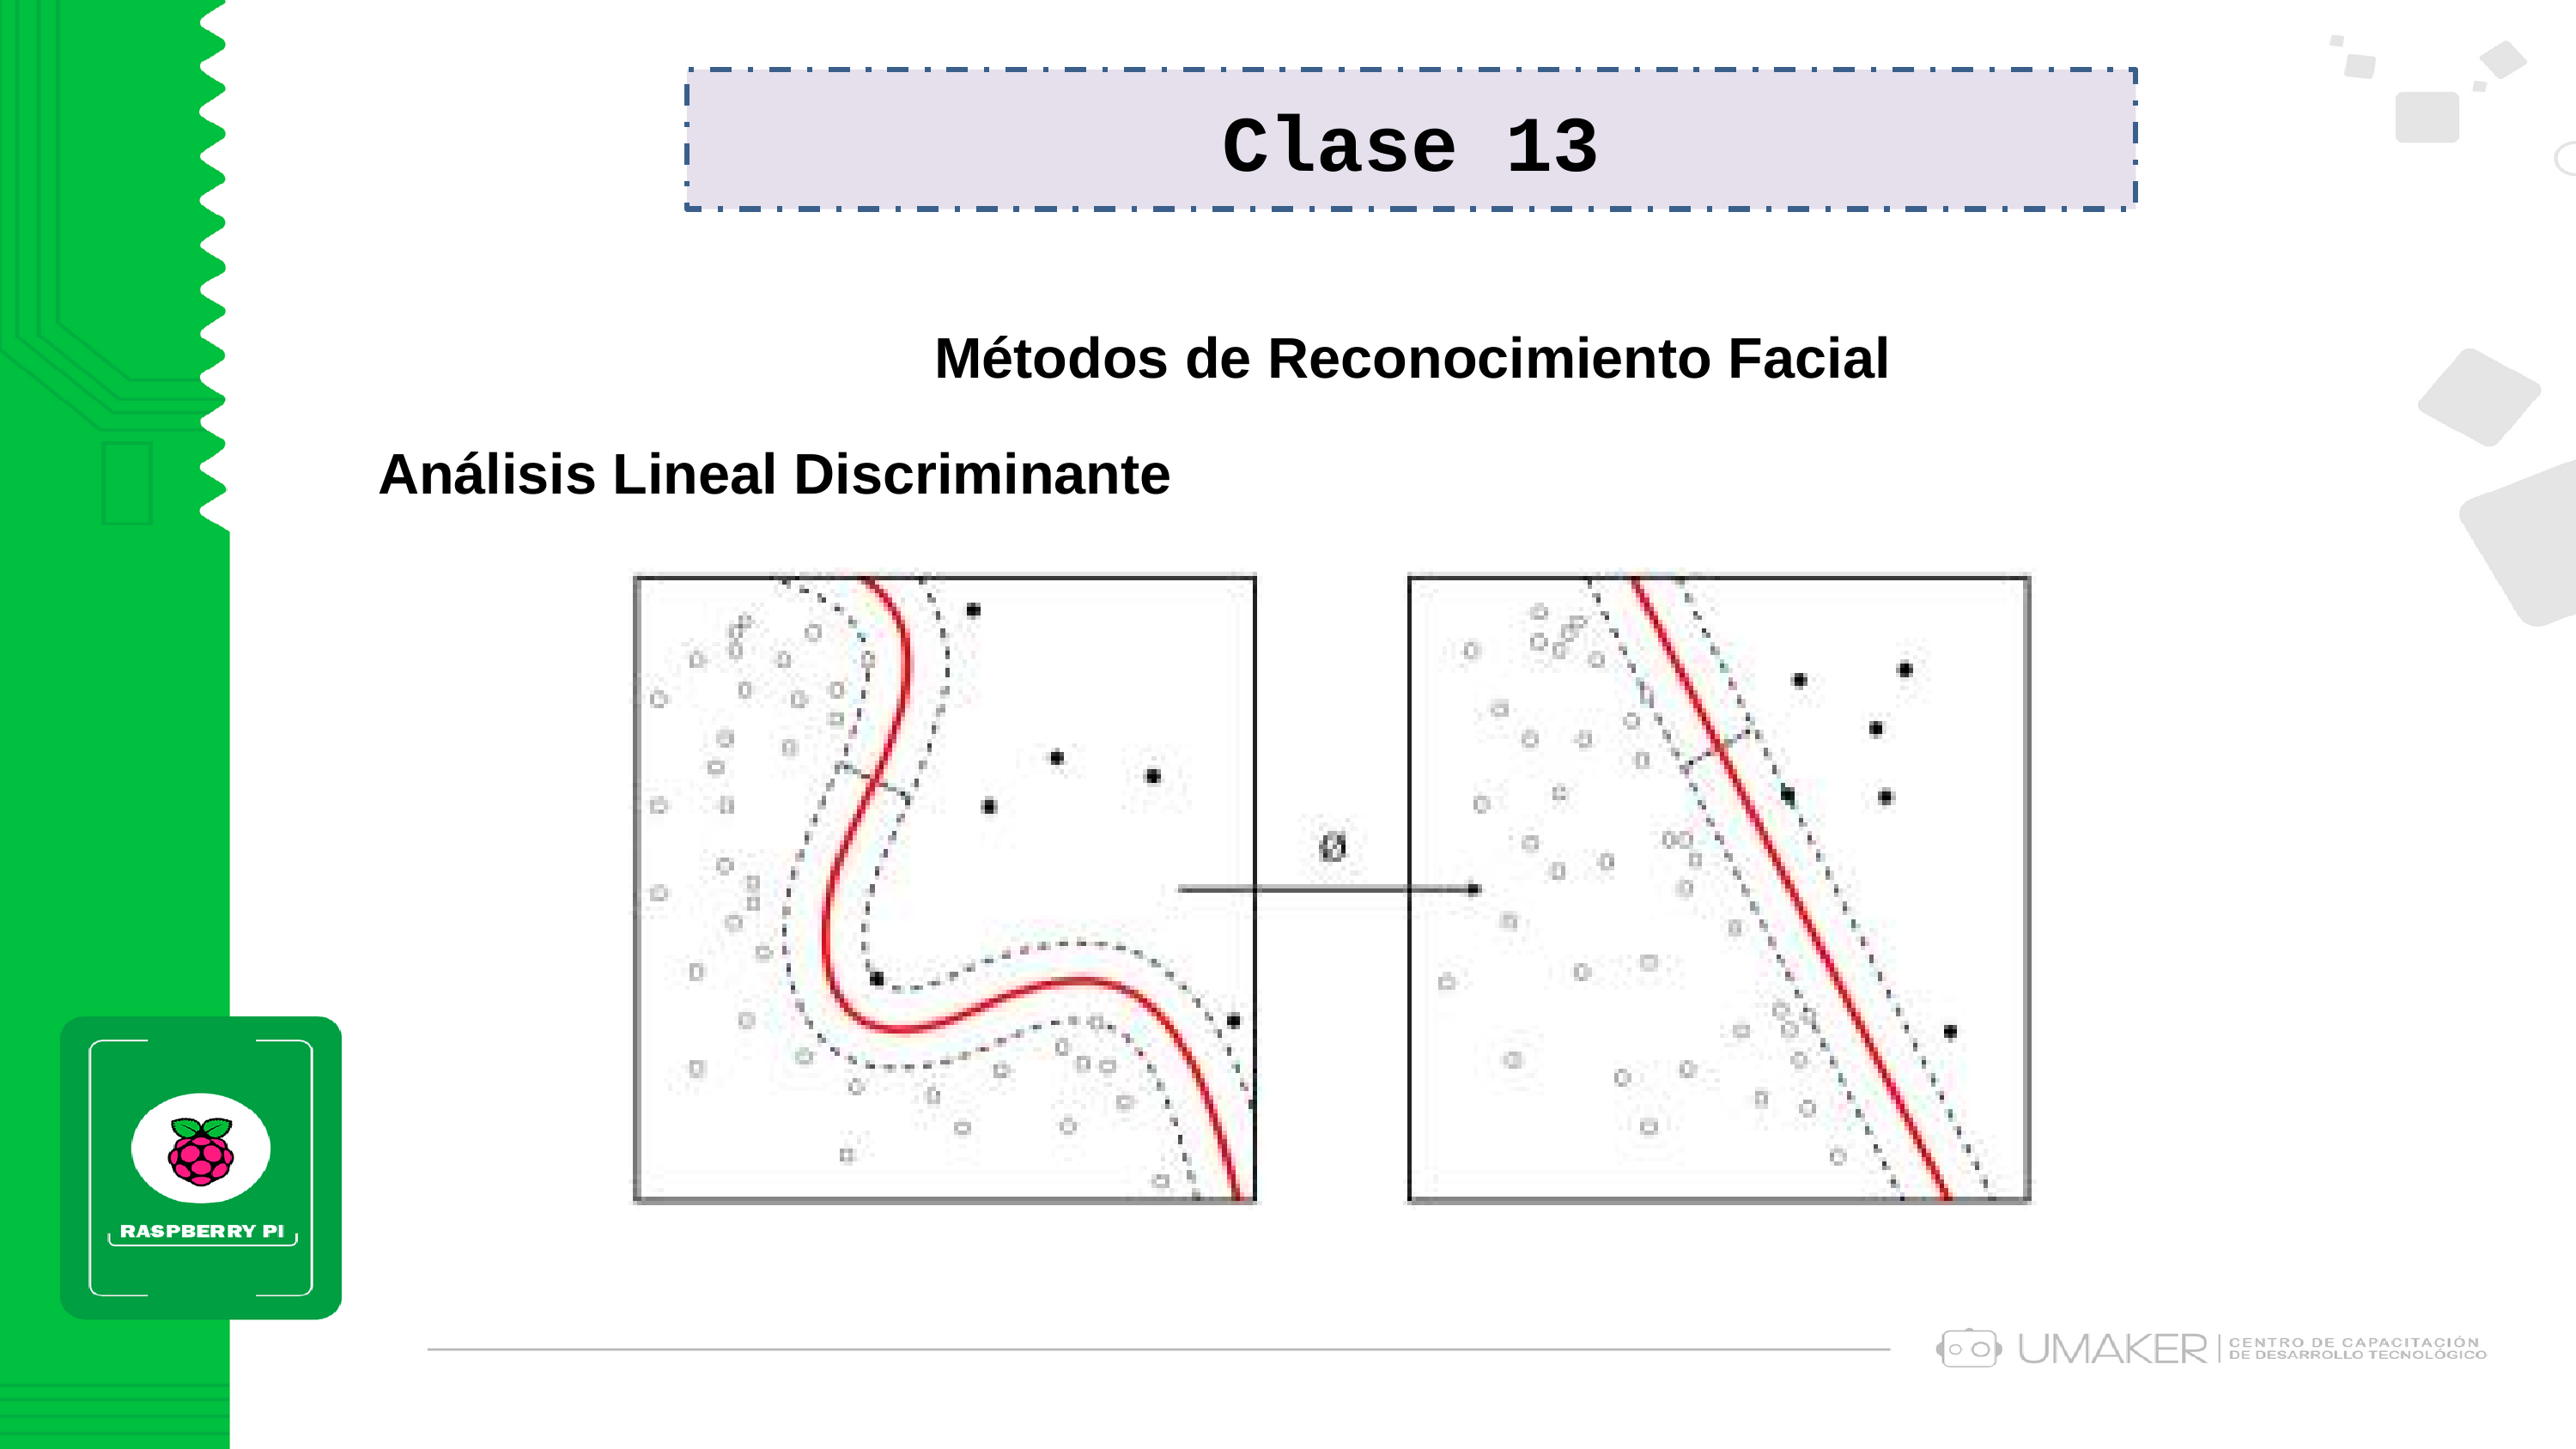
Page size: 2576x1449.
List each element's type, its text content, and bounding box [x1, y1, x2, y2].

text_box Análisis Lineal Discriminante [365, 435, 2323, 1298]
text_box Clase 13 [687, 70, 2136, 209]
text_box Métodos de Reconocimiento Facial [331, 314, 2465, 1207]
picture [0, 0, 2576, 1449]
